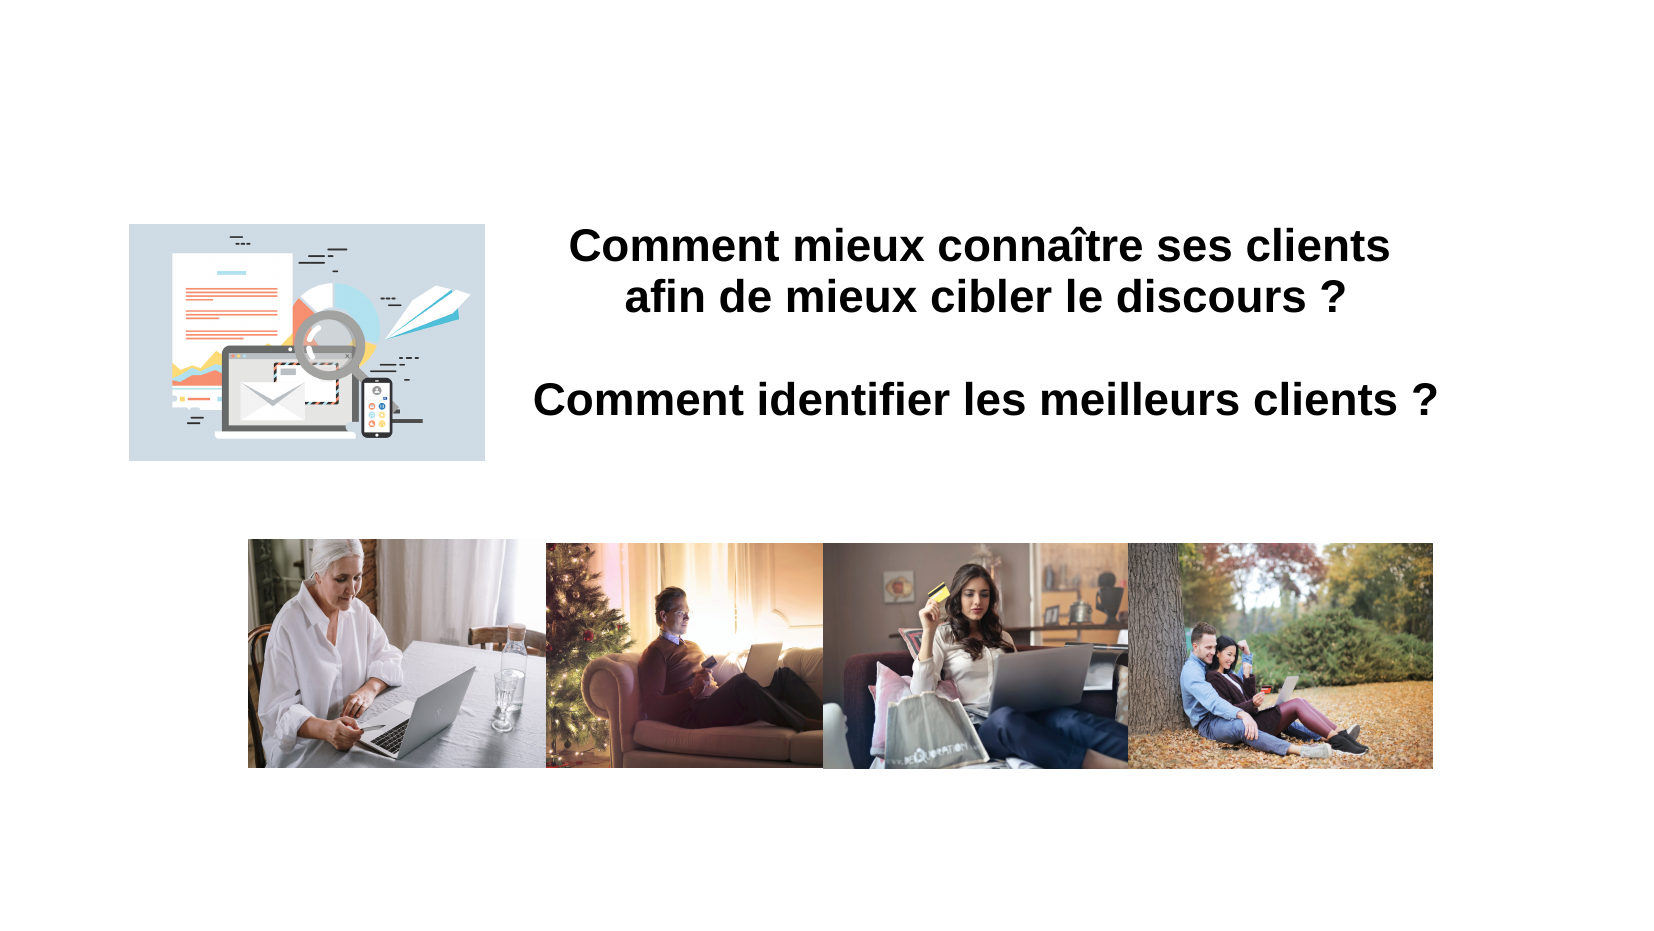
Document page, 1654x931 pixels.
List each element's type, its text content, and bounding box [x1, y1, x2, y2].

text_box Comment mieux connaître ses clients afin de mieux cibler le discours ? Comment identifier les meilleurs clients ? [513, 212, 1459, 433]
picture [129, 224, 485, 461]
picture [248, 539, 1433, 769]
